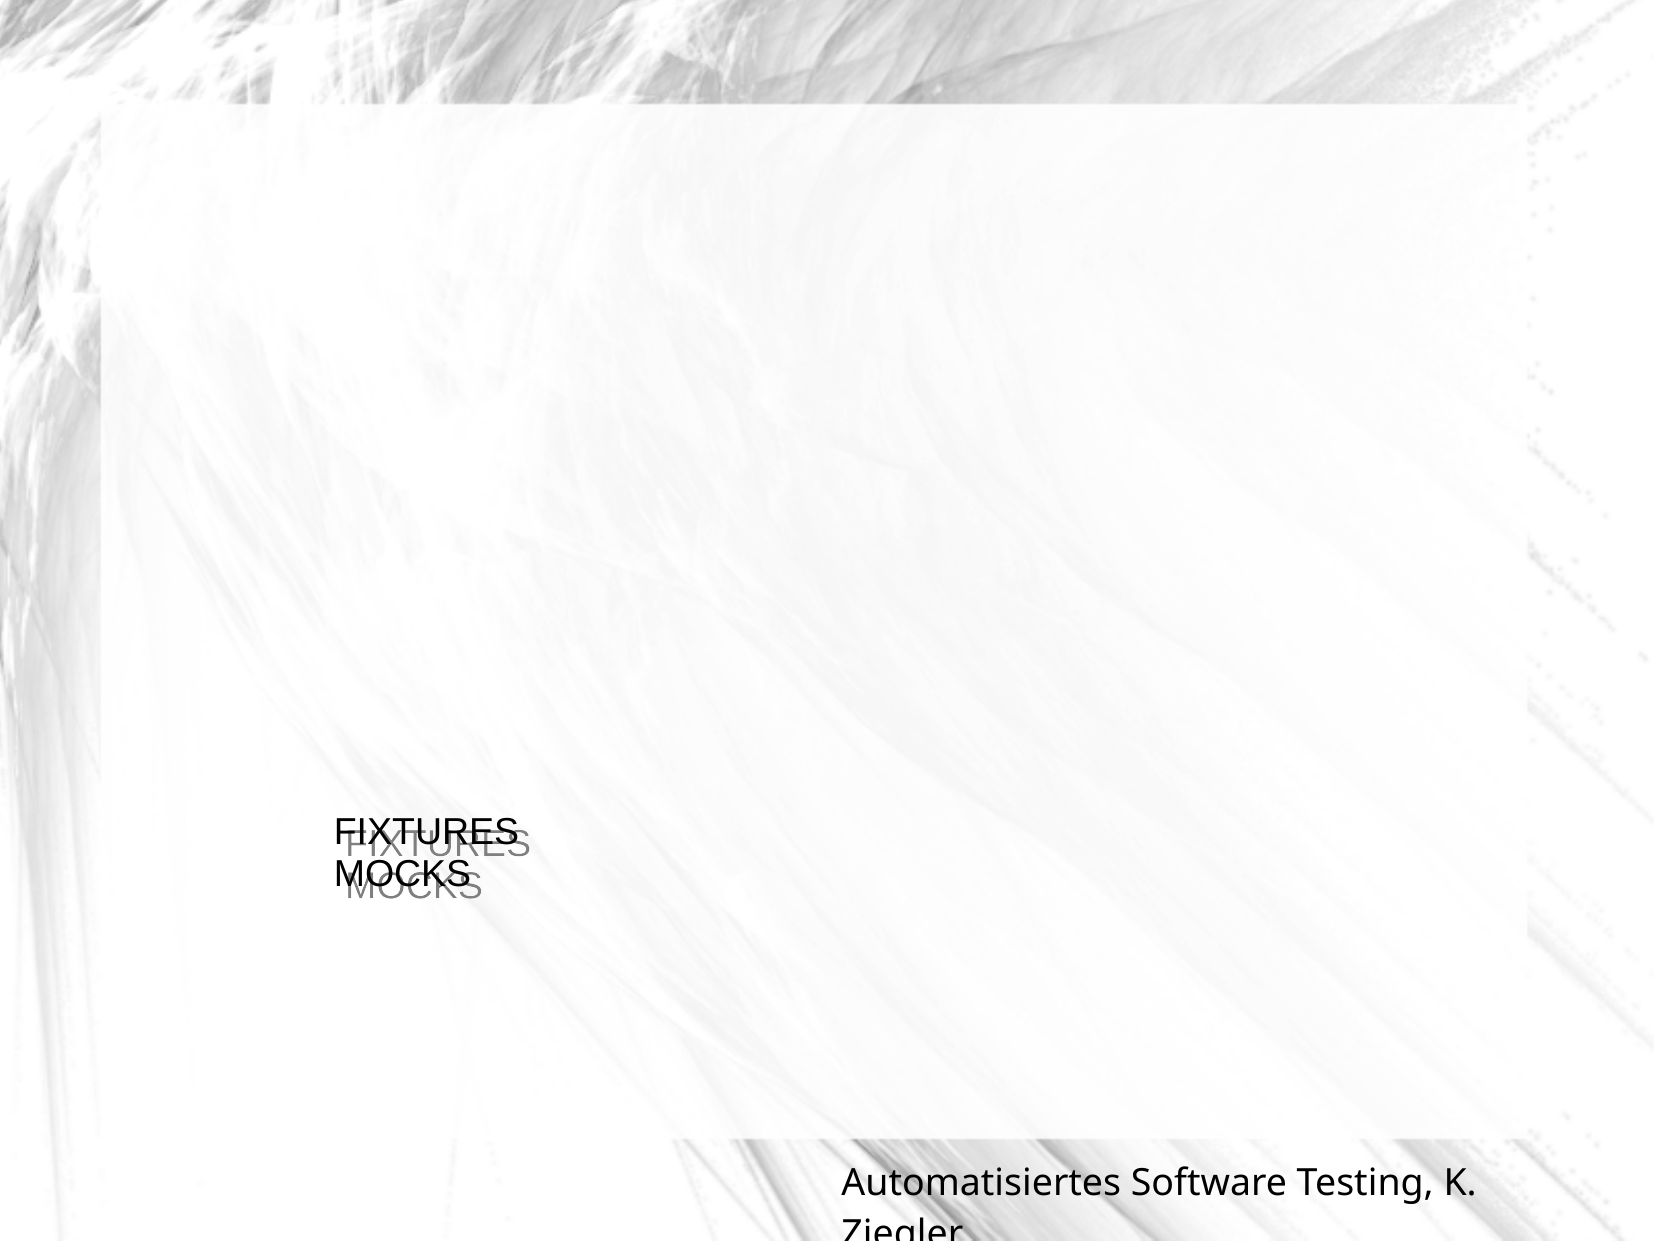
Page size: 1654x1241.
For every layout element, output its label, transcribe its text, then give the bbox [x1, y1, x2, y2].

text_box FIXTURES MOCKS [318, 803, 545, 903]
picture [878, 1228, 888, 1234]
picture [0, 0, 1654, 1241]
picture [898, 1228, 910, 1241]
text_box Automatisiertes Software Testing, K. Ziegler [826, 1147, 1618, 1210]
picture [932, 1228, 942, 1234]
